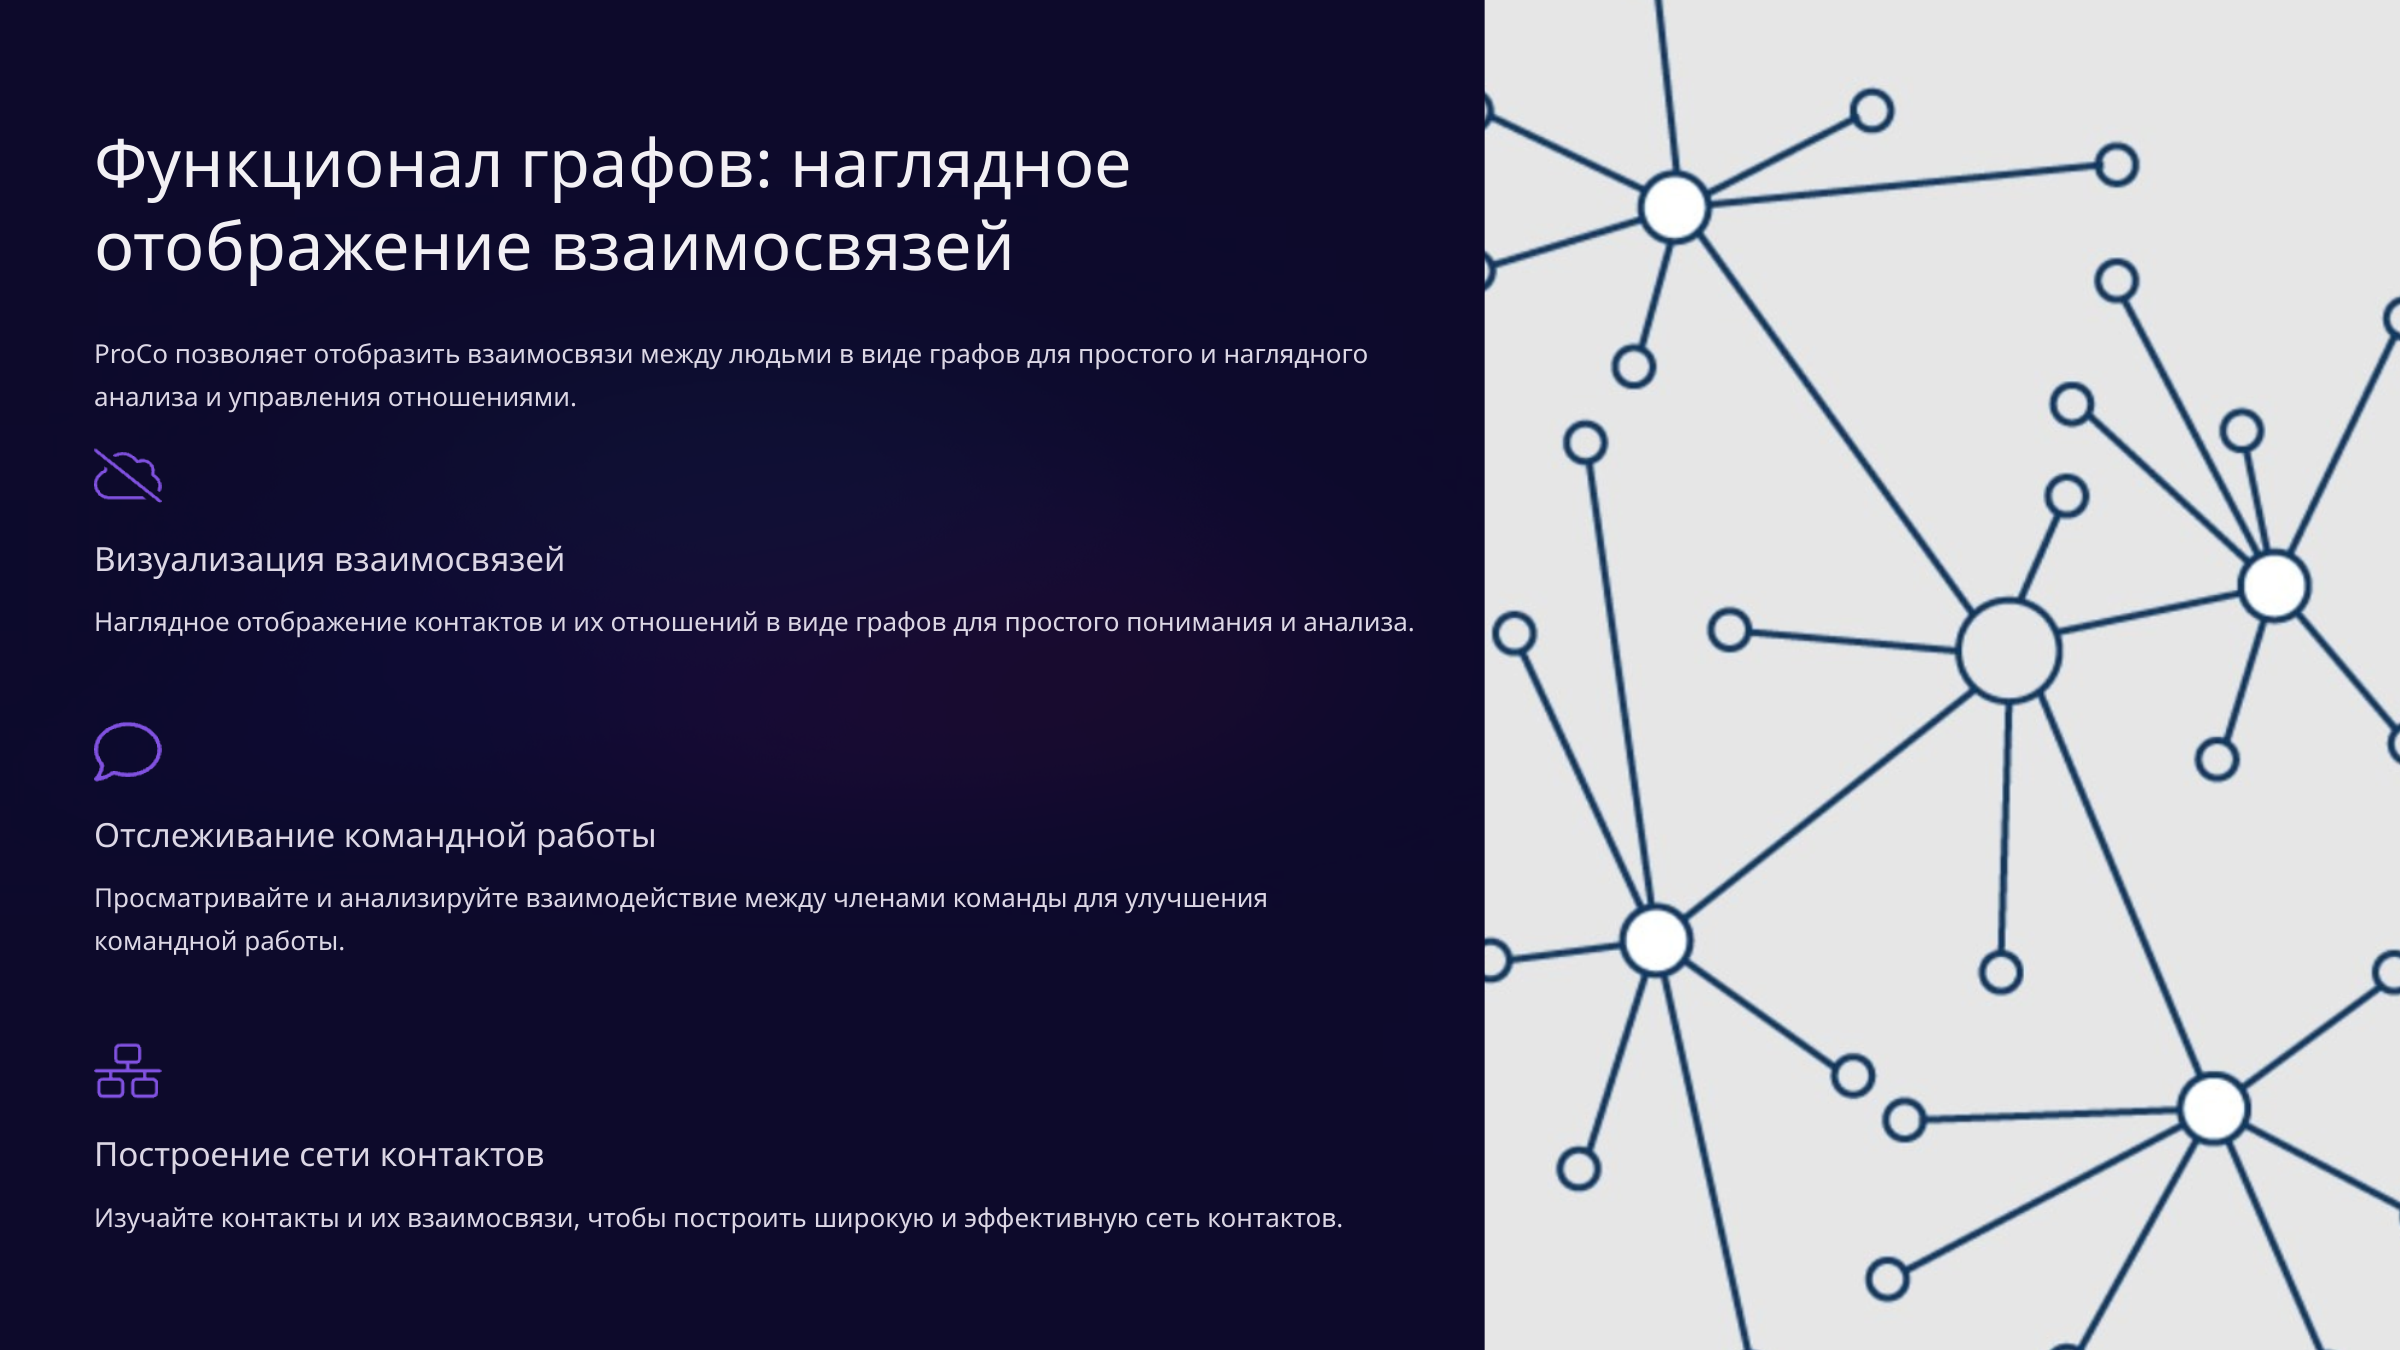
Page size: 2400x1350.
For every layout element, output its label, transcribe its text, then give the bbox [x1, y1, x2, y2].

text_box Отслеживание командной работы [94, 812, 699, 855]
text_box Изучайте контакты и их взаимосвязи, чтобы построить широкую и эффективную сеть контактов. [94, 1189, 1406, 1233]
text_box Наглядное отображение контактов и их отношений в виде графов для простого понимания и анализа. [94, 594, 1406, 638]
text_box Визуализация взаимосвязей [94, 536, 606, 579]
text_box Просматривайте и анализируйте взаимодействие между членами команды для улучшения командной работы. [94, 870, 1406, 957]
text_box Функционал графов: наглядное отображение взаимосвязей [94, 117, 1406, 286]
picture [94, 442, 162, 510]
picture [94, 1037, 162, 1105]
picture [94, 718, 162, 786]
text_box ProCo позволяет отобразить взаимосвязи между людьми в виде графов для простого и наглядного анализа и управления отношениями. [94, 325, 1406, 412]
picture [1484, 0, 2400, 1350]
text_box Построение сети контактов [94, 1131, 580, 1174]
